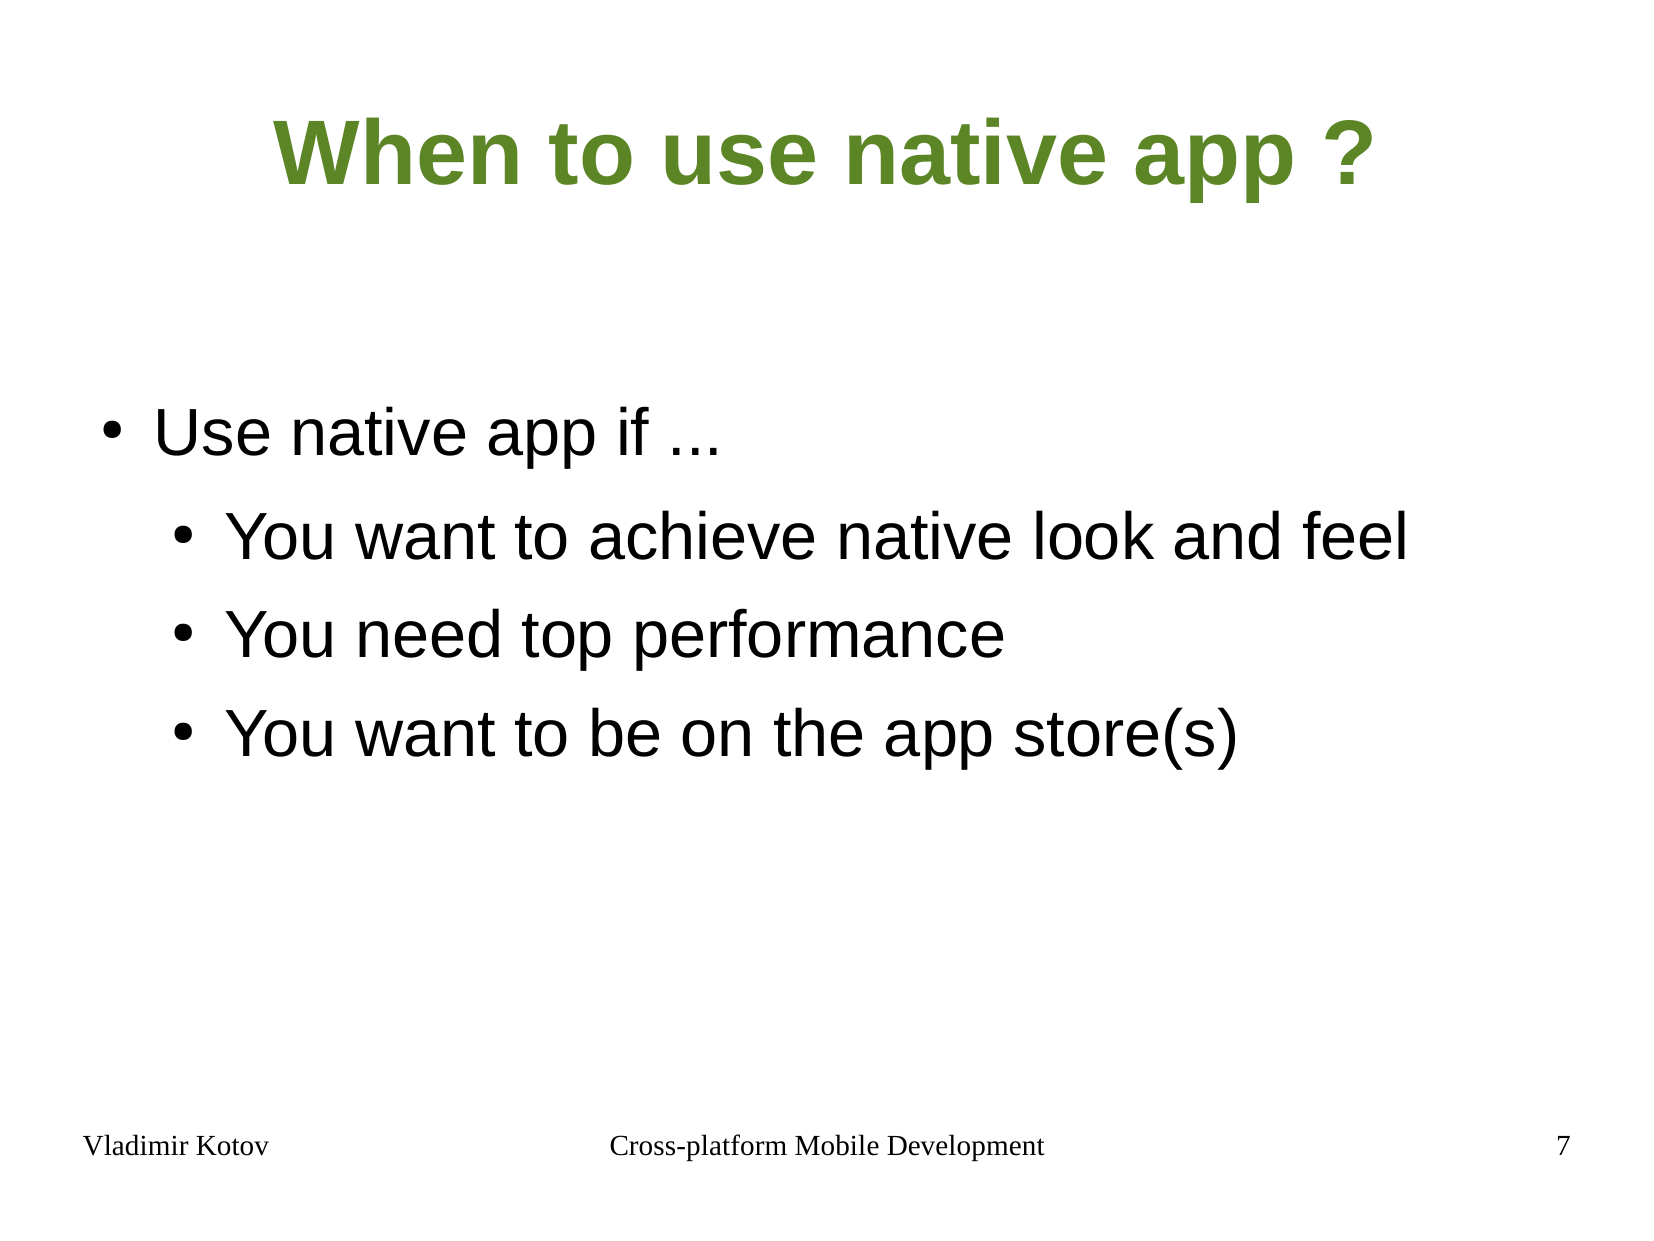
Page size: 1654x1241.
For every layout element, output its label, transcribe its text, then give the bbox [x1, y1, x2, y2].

list Use native app if ... You want to achieve native look and feel You need top performance You want to be on the app store(s) [82, 290, 1571, 1109]
title When to use native app ? [82, 56, 1571, 250]
